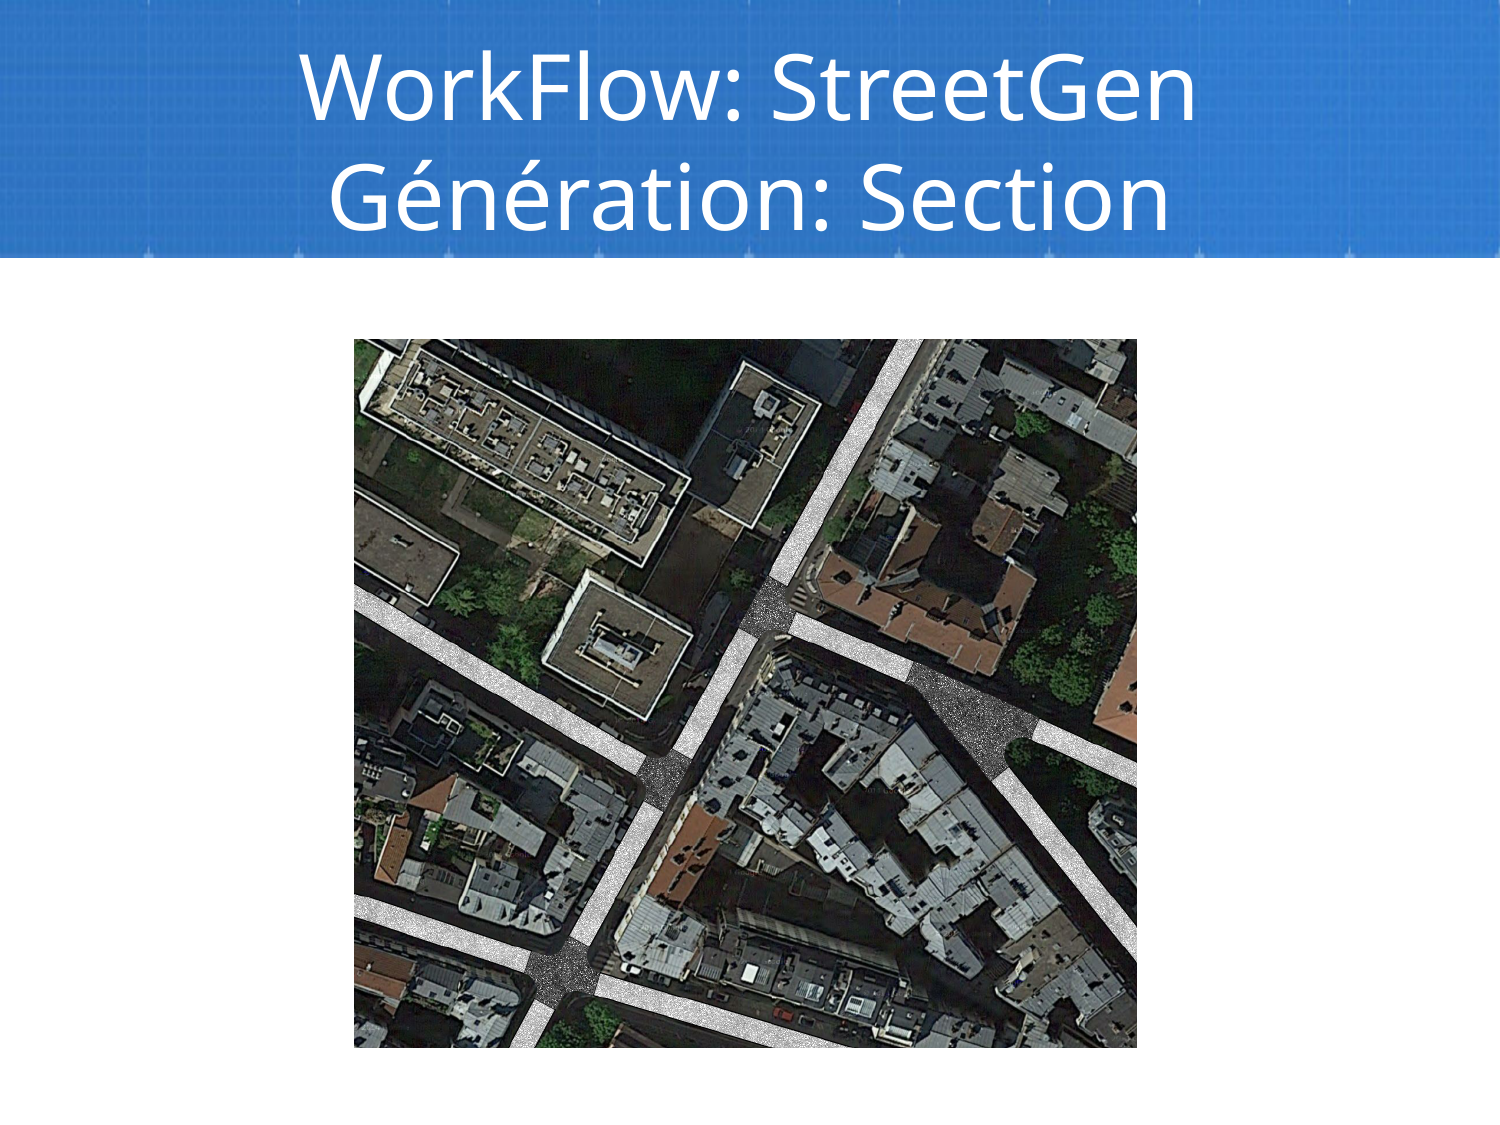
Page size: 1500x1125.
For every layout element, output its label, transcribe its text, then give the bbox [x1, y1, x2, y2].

picture [0, 0, 1500, 258]
picture [354, 339, 1137, 1048]
title WorkFlow: StreetGen Génération: Section [35, 45, 1465, 233]
